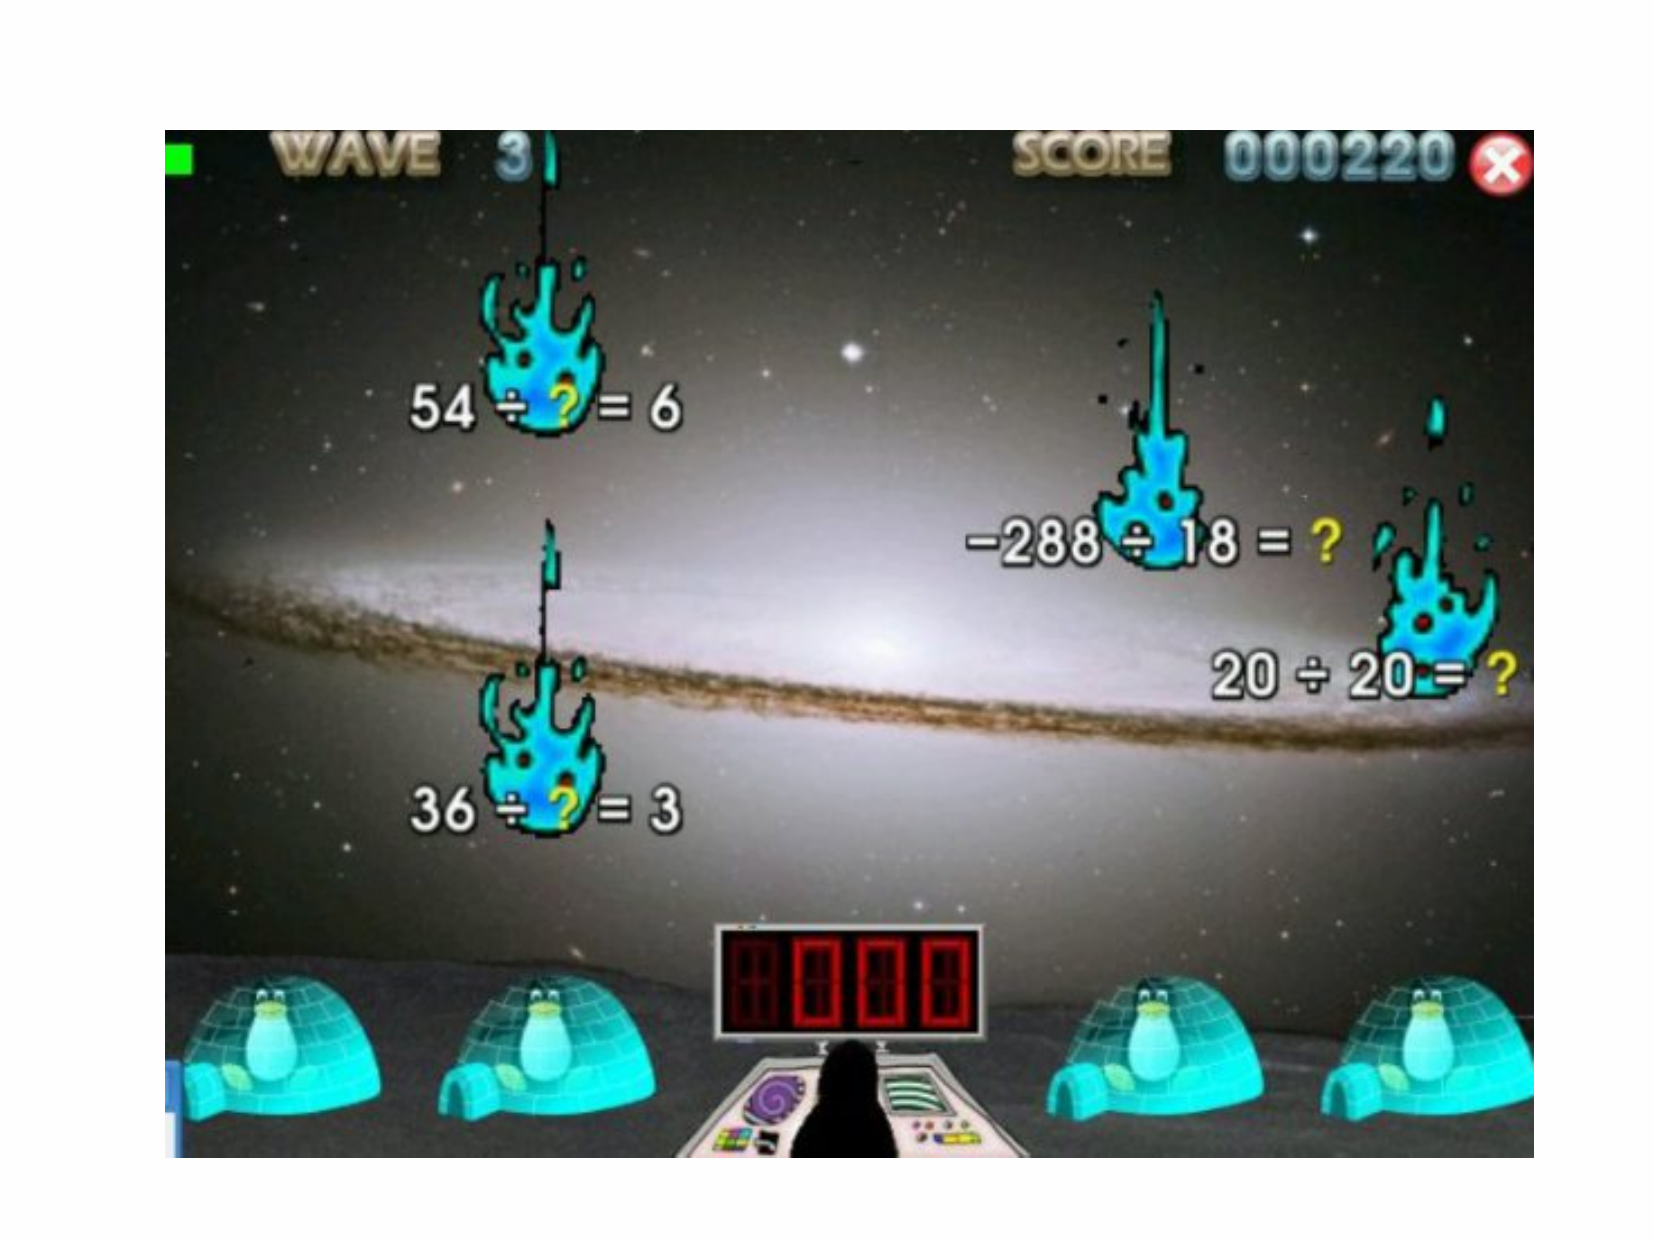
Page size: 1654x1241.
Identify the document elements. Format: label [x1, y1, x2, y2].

picture [165, 130, 1534, 1158]
